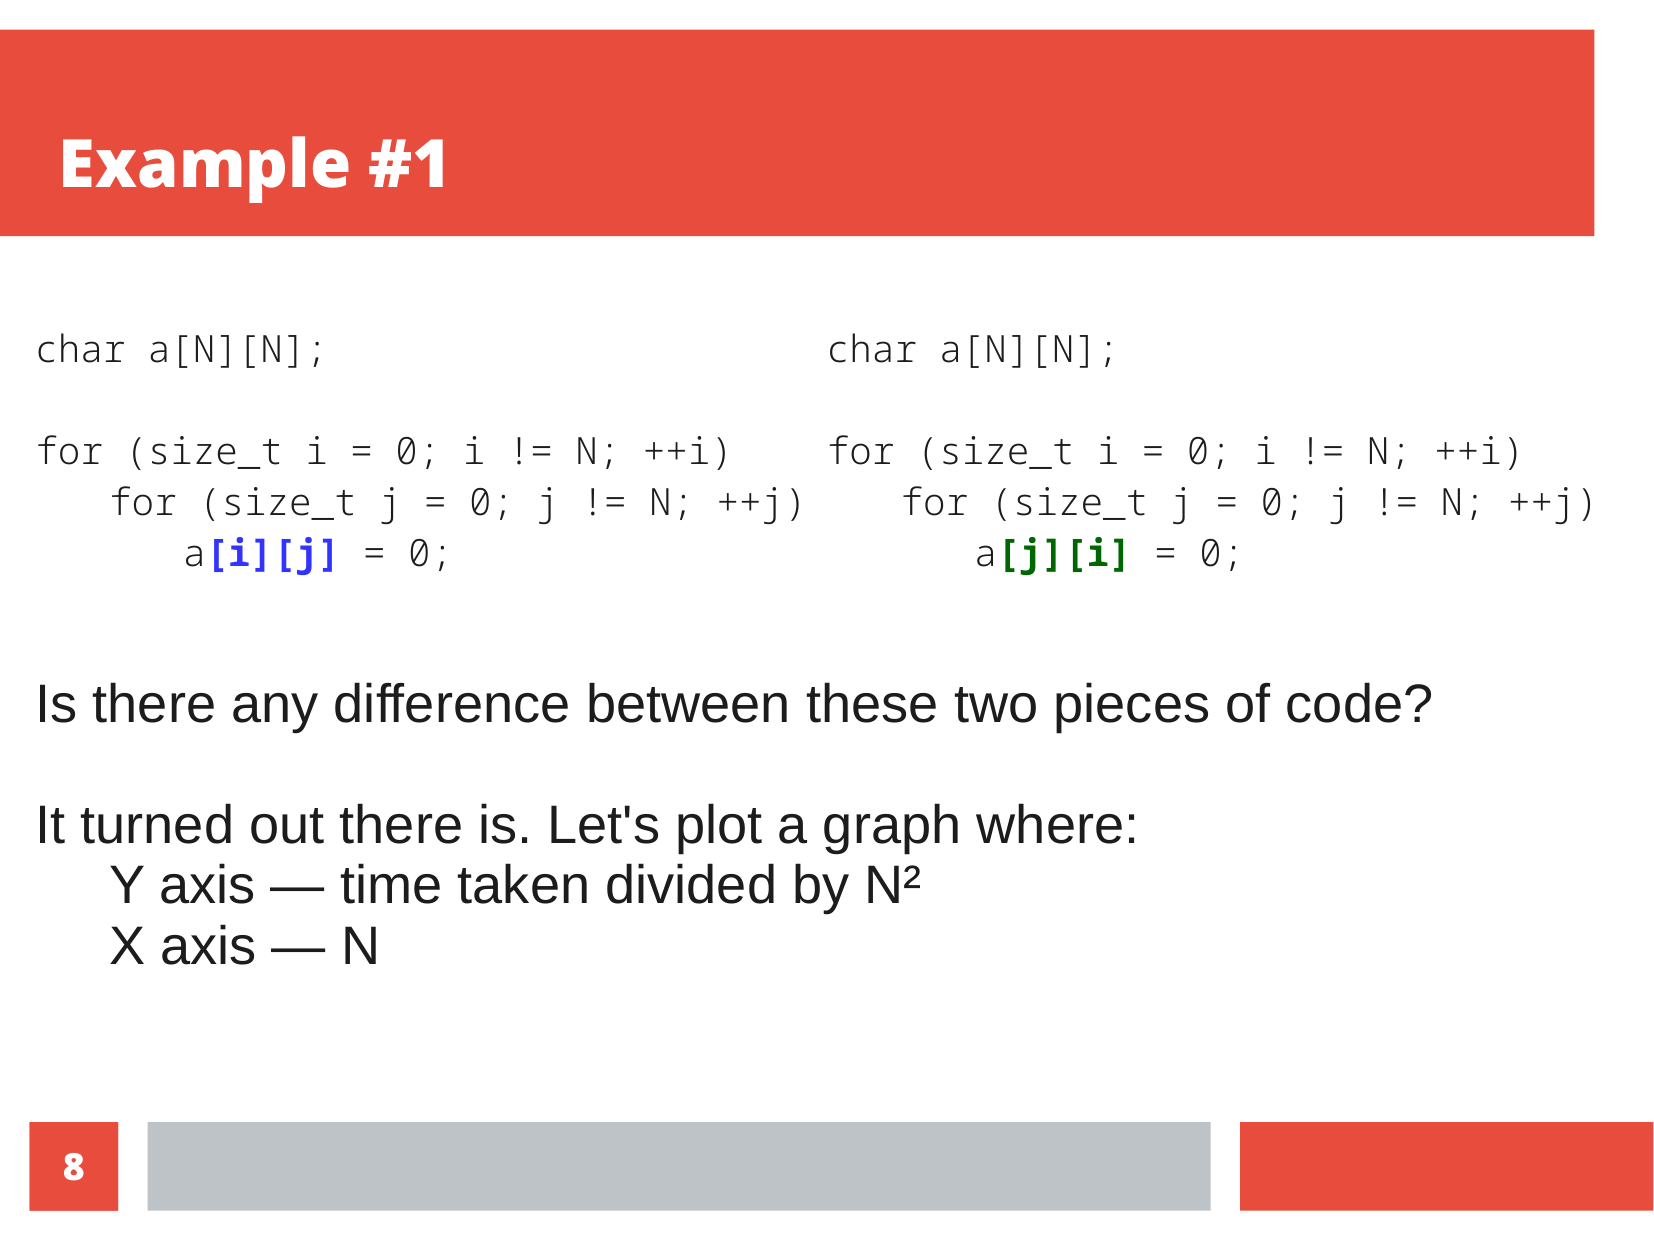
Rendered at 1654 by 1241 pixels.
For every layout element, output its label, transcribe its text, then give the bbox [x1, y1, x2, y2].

text_box Is there any difference between these two pieces of code? It turned out there is. Let's plot a graph where: Y axis — time taken divided by N² X axis — N [35, 673, 1595, 820]
text_box char a[N][N]; for (size_t i = 0; i != N; ++i) for (size_t j = 0; j != N; ++j) a[i][j] = 0; [35, 271, 815, 556]
title Example #1 [59, 59, 1595, 207]
text_box char a[N][N]; for (size_t i = 0; i != N; ++i) for (size_t j = 0; j != N; ++j) a[j][i] = 0; [826, 271, 1607, 556]
